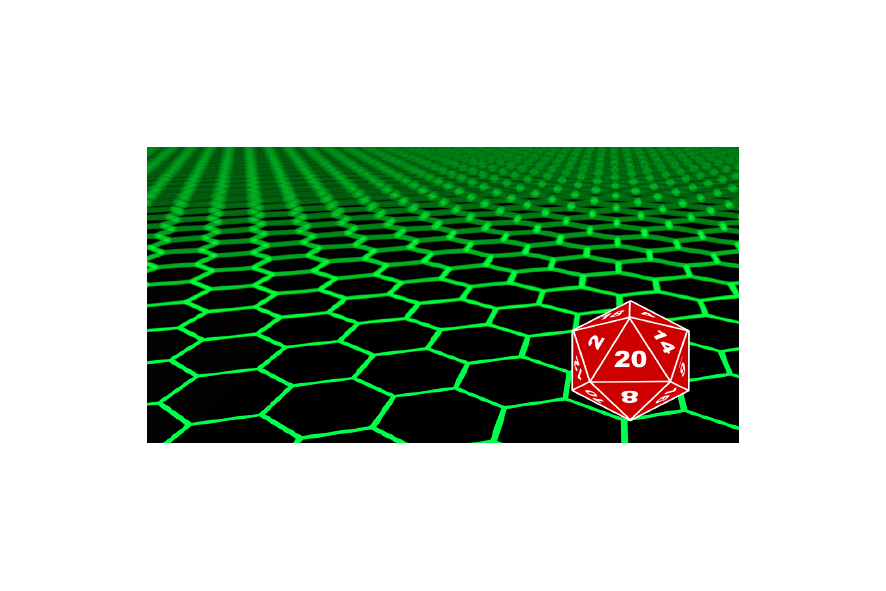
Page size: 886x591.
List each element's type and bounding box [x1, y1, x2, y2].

picture [147, 147, 739, 443]
